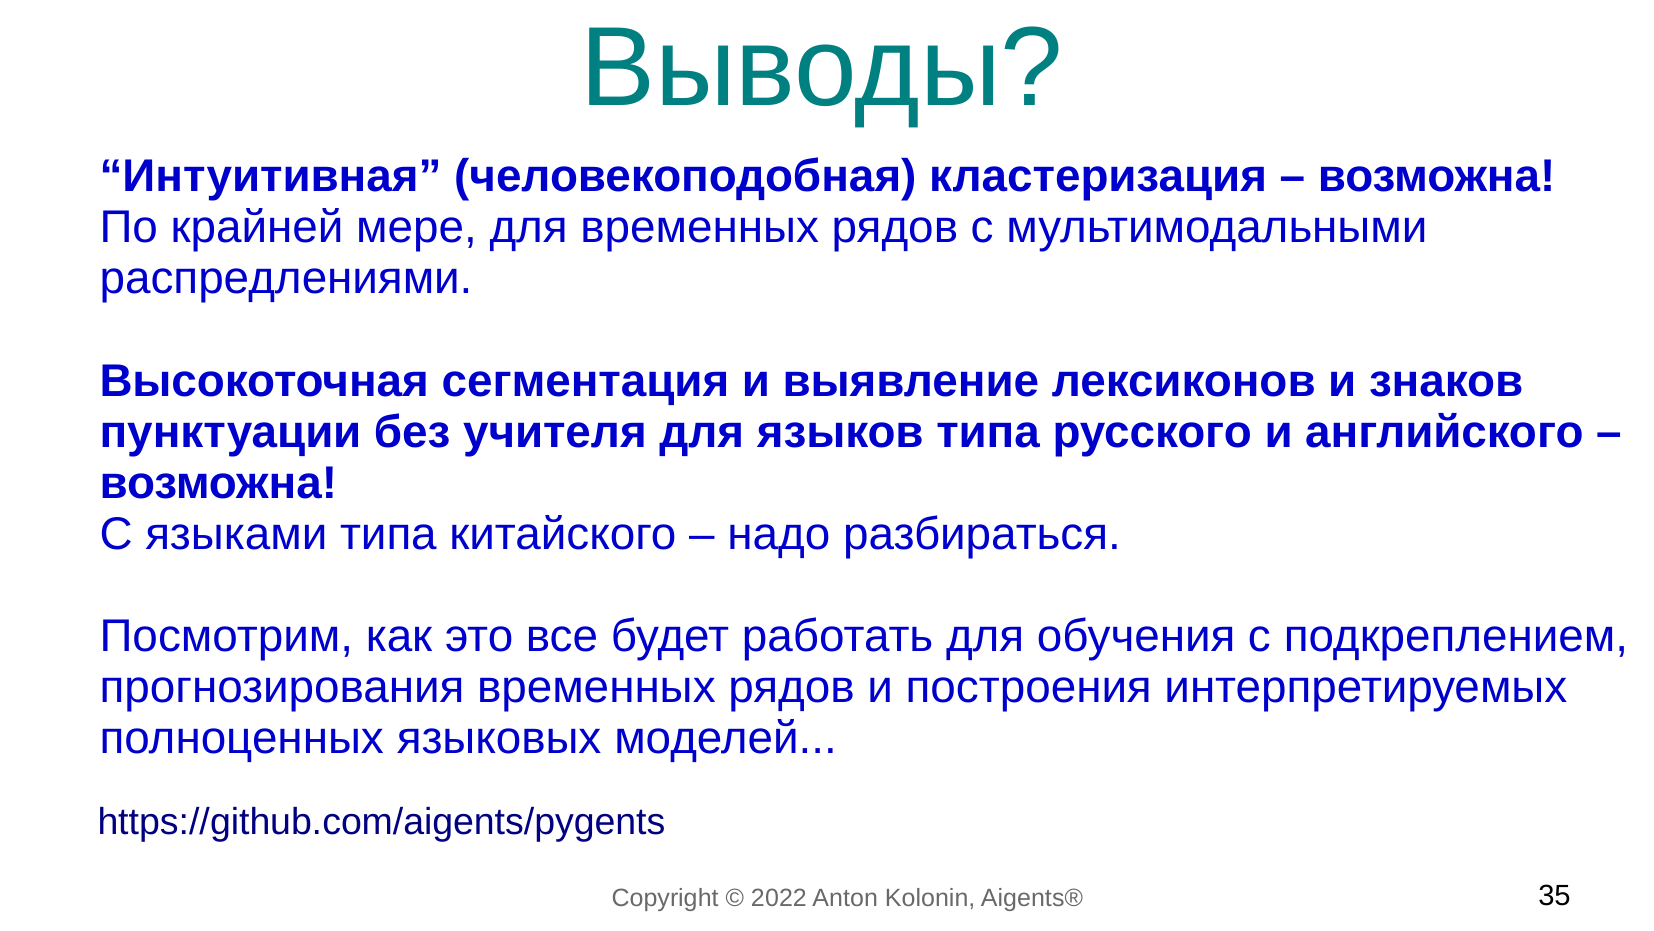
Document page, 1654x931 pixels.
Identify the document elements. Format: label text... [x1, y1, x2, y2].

text_box https://github.com/aigents/pygents [82, 792, 681, 850]
text_box Выводы? [0, 0, 1653, 135]
text_box “Интуитивная” (человекоподобная) кластеризация – возможна! По крайней мере, для временных рядов с мультимодальными распредлениями. Высокоточная сегментация и выявление лексиконов и знаков пунктуации без учителя для языков типа русского и английского – возможна! С языками типа китайского – надо разбираться. Посмотрим, как это все будет работать для обучения с подкреплением, прогнозирования временных рядов и построения интерпретируемых полноценных языковых моделей... [55, 139, 1654, 772]
